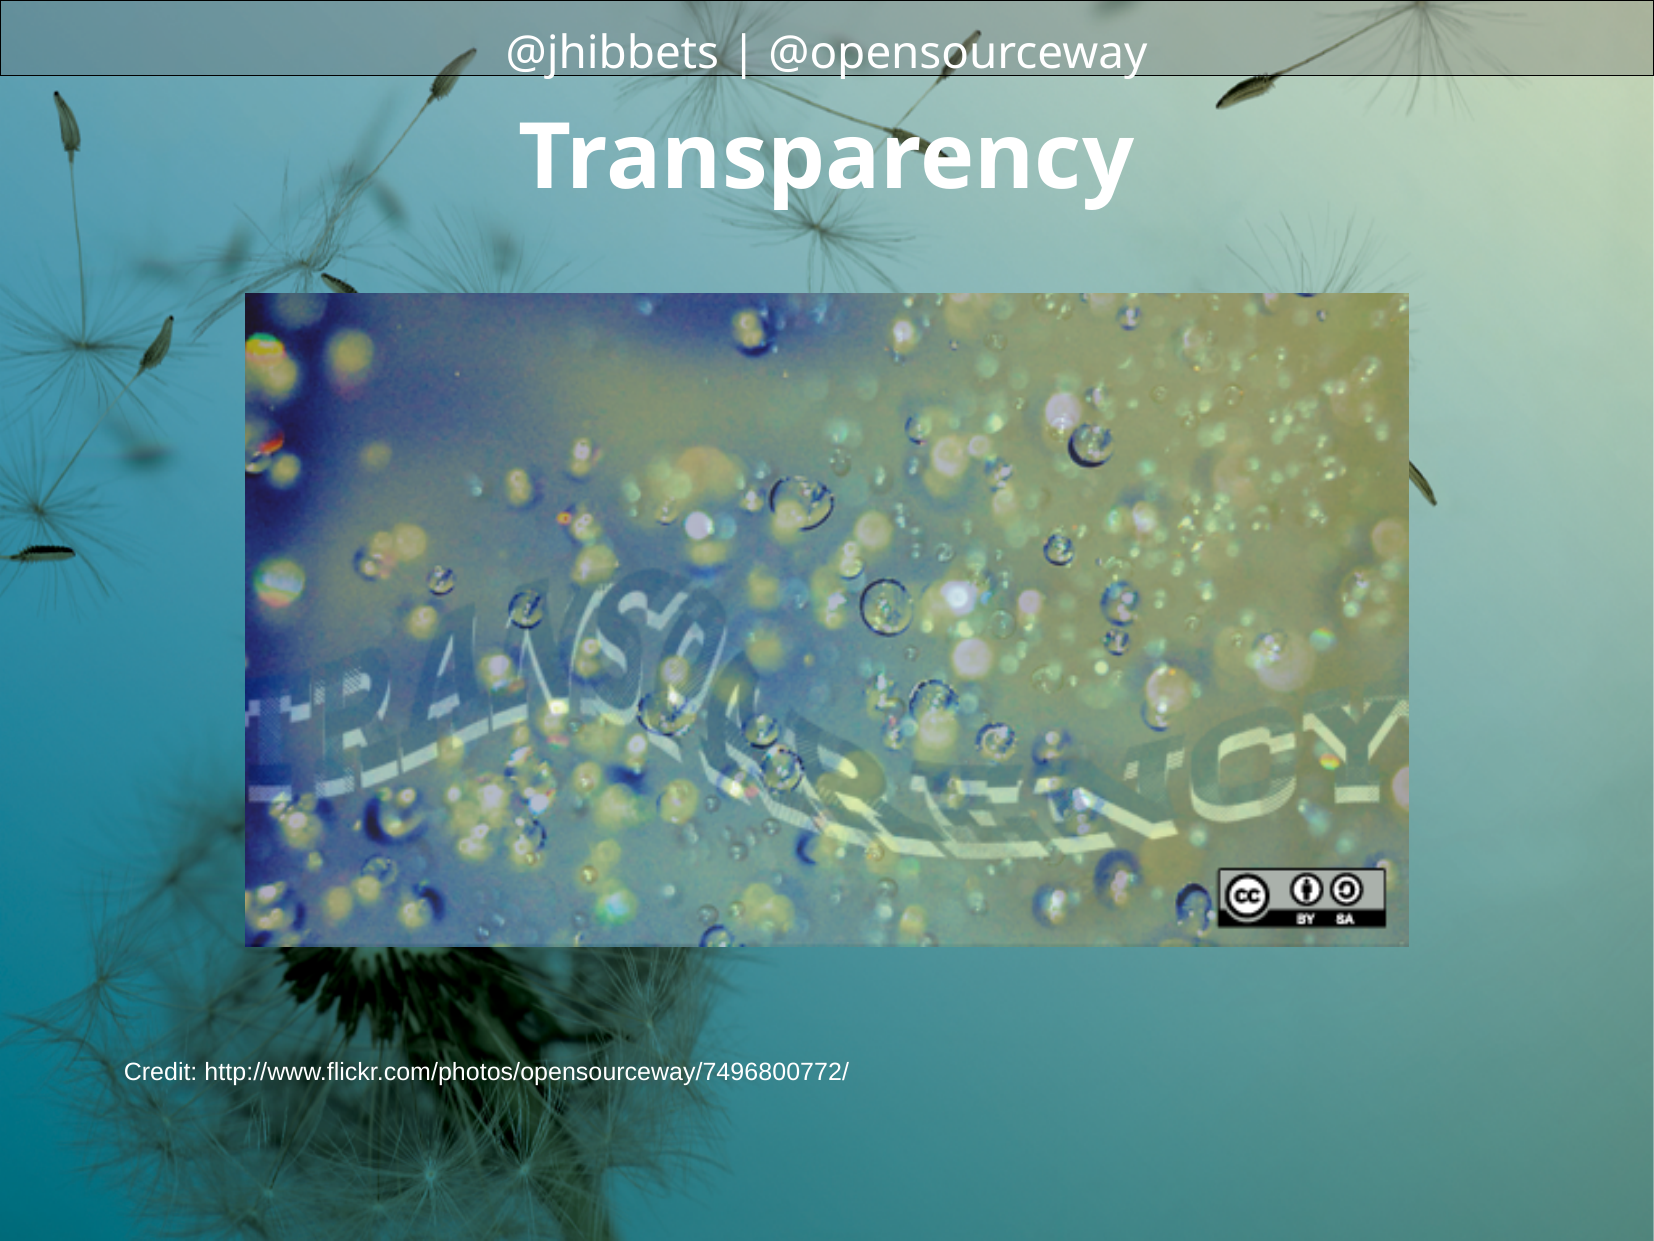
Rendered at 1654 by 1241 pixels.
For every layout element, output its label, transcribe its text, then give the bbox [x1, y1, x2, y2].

text_box Credit: http://www.flickr.com/photos/opensourceway/7496800772/ [109, 1050, 925, 1090]
title Transparency [82, 49, 1571, 257]
picture [0, 76, 1654, 1241]
